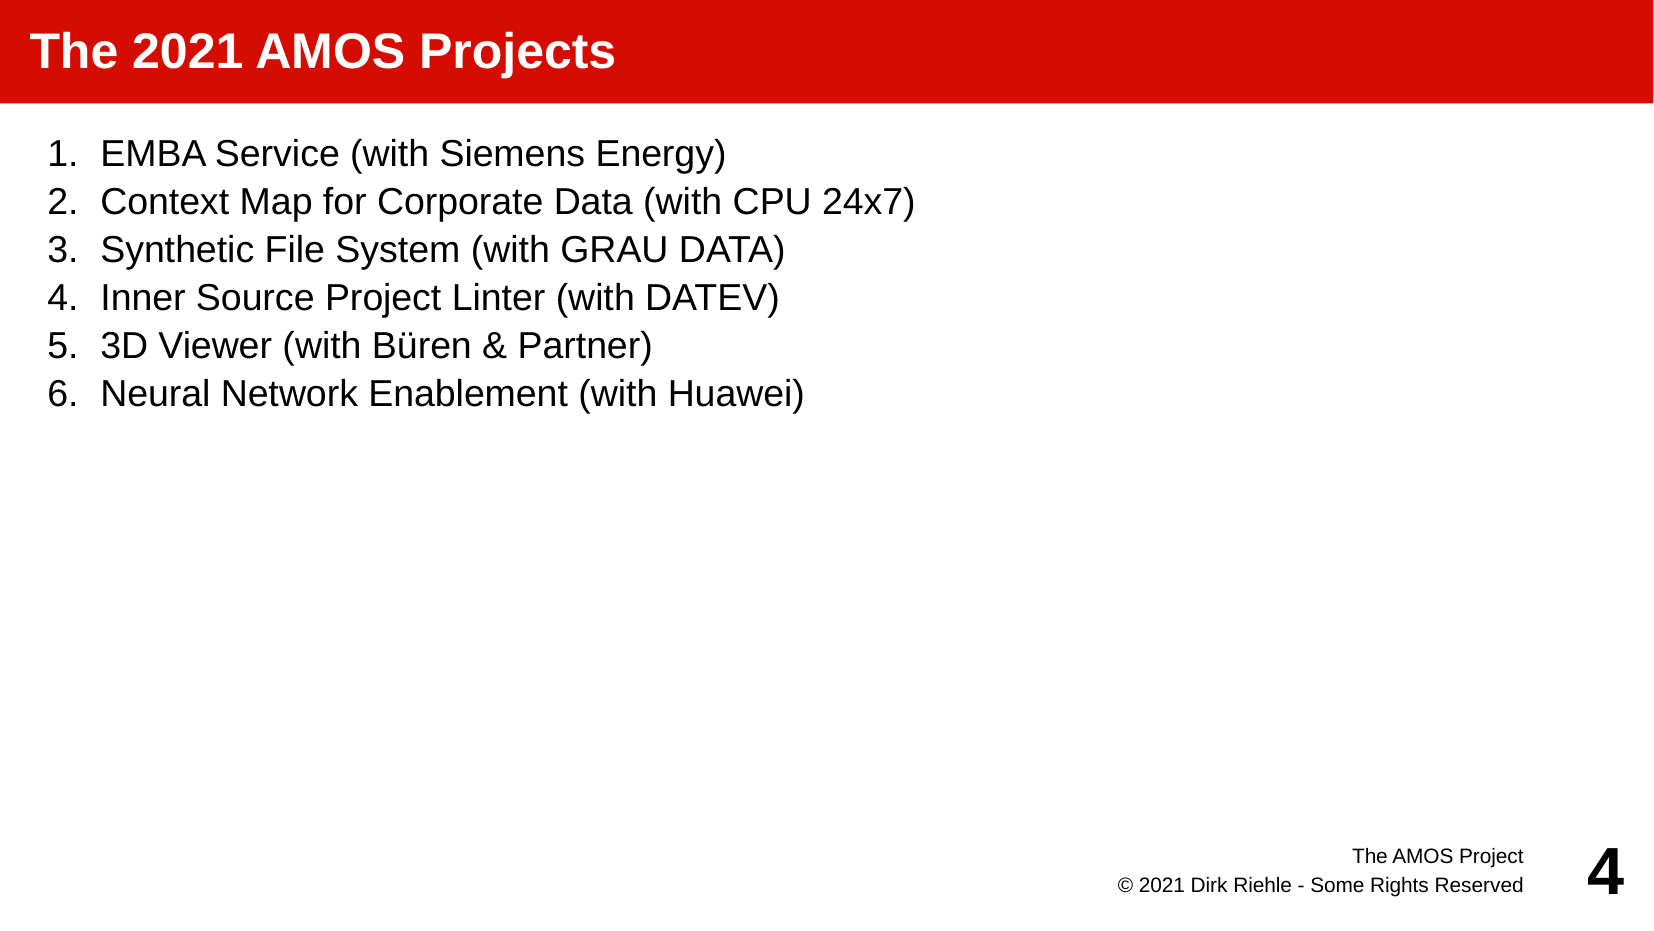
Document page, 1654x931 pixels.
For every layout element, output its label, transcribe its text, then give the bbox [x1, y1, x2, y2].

list EMBA Service (with Siemens Energy) Context Map for Corporate Data (with CPU 24x7) Synthetic File System (with GRAU DATA) Inner Source Project Linter (with DATEV) 3D Viewer (with Büren & Partner) Neural Network Enablement (with Huawei) [29, 132, 1625, 813]
title The 2021 AMOS Projects [0, 0, 1654, 104]
